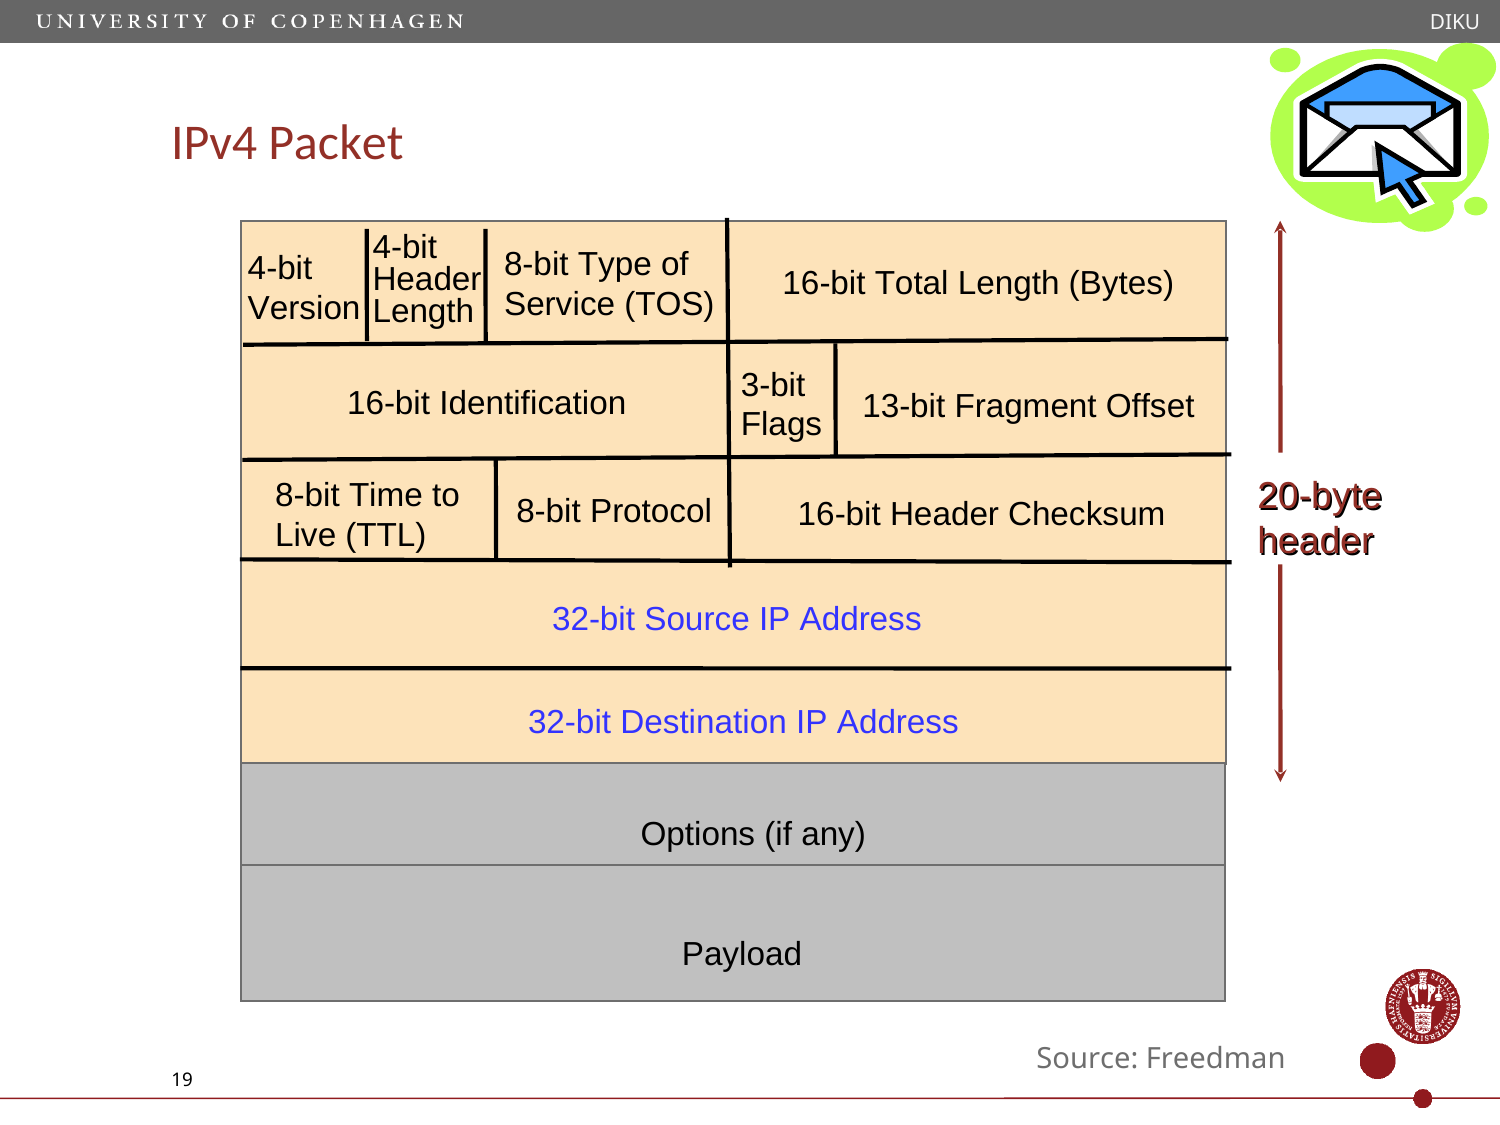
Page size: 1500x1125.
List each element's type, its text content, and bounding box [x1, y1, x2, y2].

text_box 8-bit Protocol [501, 481, 728, 537]
text_box 3-bit Flags [726, 355, 838, 450]
text_box 20-byte header [1242, 463, 1397, 569]
text_box [240, 221, 725, 238]
text_box 16-bit Header Checksum [782, 484, 1181, 540]
text_box 32-bit Destination IP Address [513, 692, 975, 748]
picture [1269, 42, 1497, 232]
text_box [732, 457, 1227, 560]
text_box Payload [666, 925, 818, 980]
text_box [732, 450, 833, 455]
text_box [498, 460, 727, 558]
text_box [730, 221, 1227, 339]
text_box Source: Freedman [1021, 1031, 1341, 1083]
text_box 32-bit Source IP Address [537, 590, 938, 645]
text_box [240, 334, 726, 558]
text_box 16-bit Total Length (Bytes) [767, 254, 1190, 309]
text_box <number> [171, 1067, 522, 1092]
text_box [240, 671, 1227, 1001]
text_box 16-bit Identification [332, 374, 642, 429]
picture [0, 910, 1500, 1122]
text_box 8-bit Type of Service (TOS) [489, 235, 730, 330]
text_box [731, 344, 833, 355]
text_box [240, 562, 1227, 666]
text_box [488, 330, 725, 341]
text_box [370, 337, 483, 341]
text_box 4-bit Header Length [357, 226, 497, 337]
text_box 13-bit Fragment Offset [847, 377, 1211, 432]
text_box Options (if any) [625, 804, 882, 859]
text_box 4-bit Version [232, 238, 357, 334]
text_box 8-bit Time to Live (TTL) [260, 465, 485, 561]
text_box DIKU [469, 0, 1495, 43]
text_box [838, 342, 1227, 454]
text_box IPv4 Packet [171, 75, 1269, 171]
